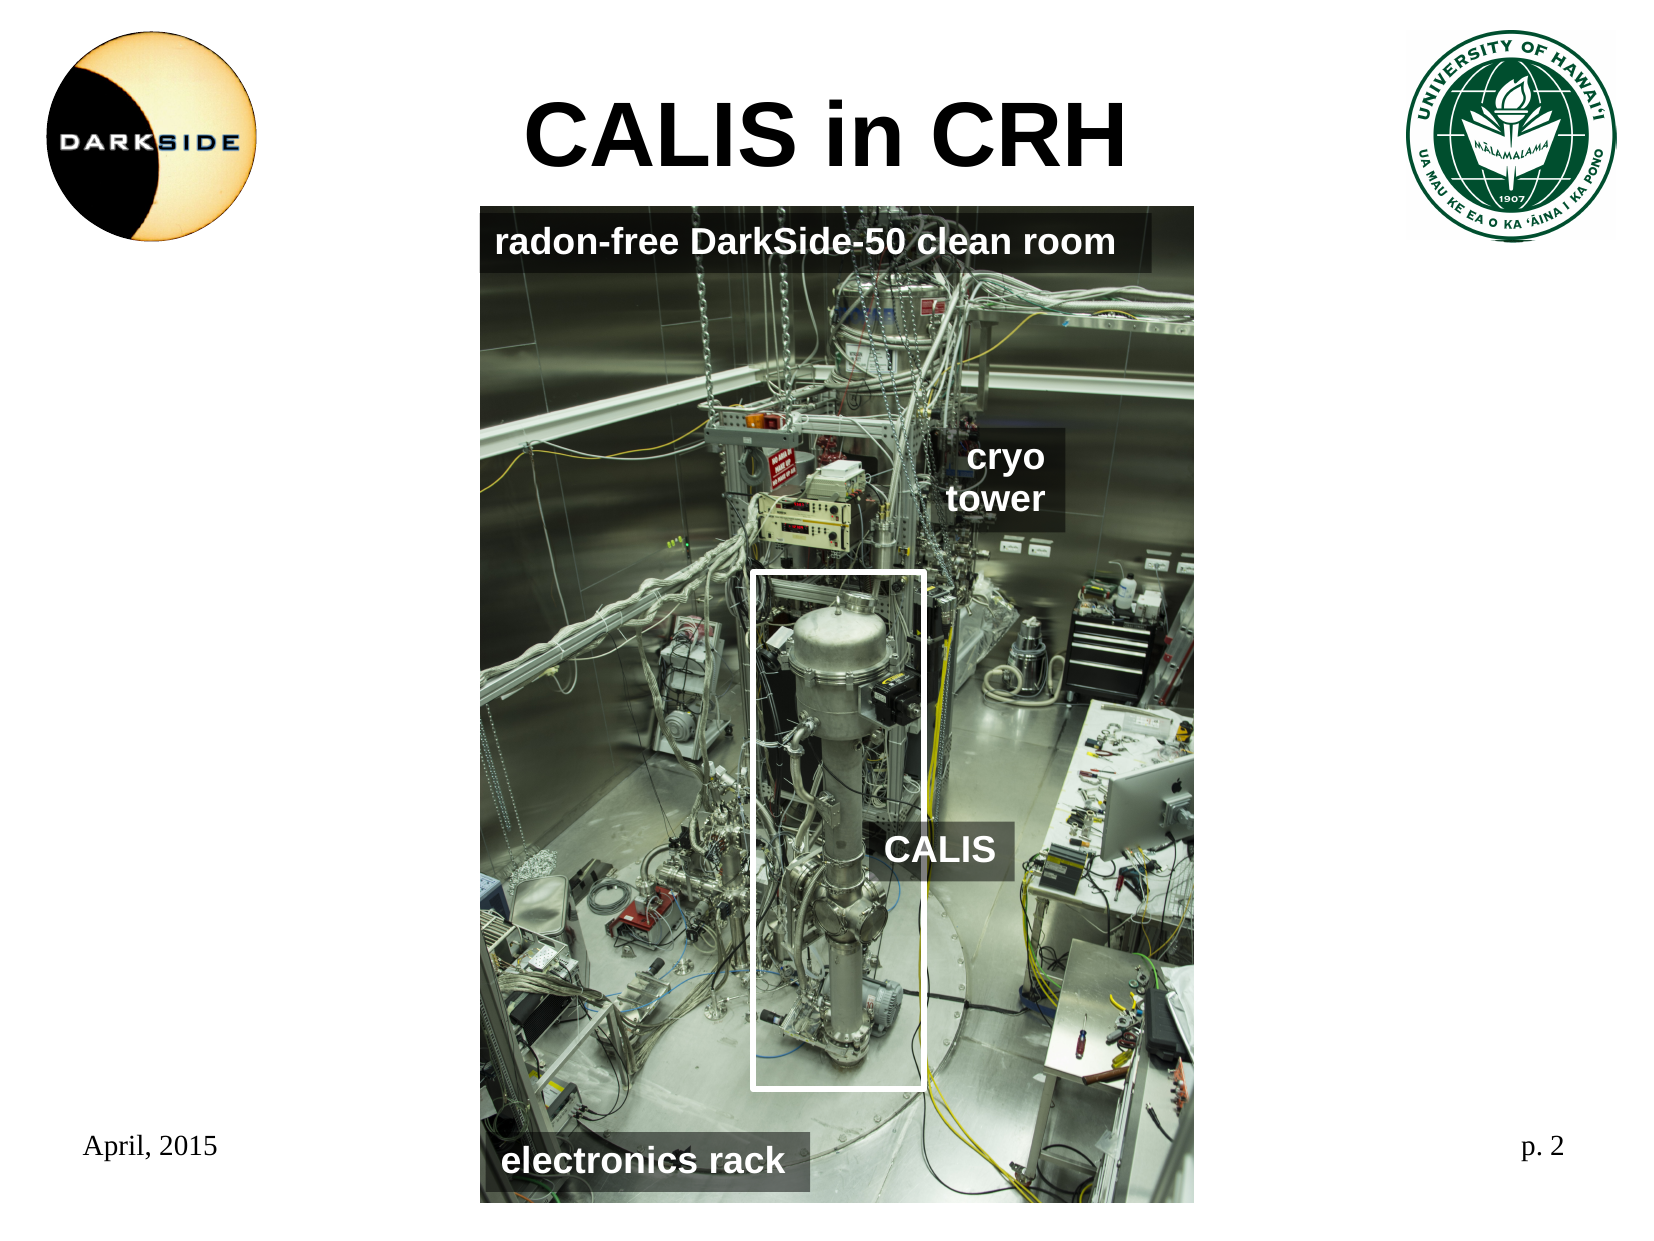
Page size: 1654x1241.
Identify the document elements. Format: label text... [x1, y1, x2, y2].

picture [1406, 30, 1617, 243]
picture [46, 57, 82, 216]
text_box electronics rack [485, 1132, 811, 1192]
text_box radon-free DarkSide-50 clean room [479, 213, 1152, 273]
title CALIS in CRH [82, 31, 1571, 239]
text_box cryo tower [930, 427, 1066, 533]
picture [480, 206, 1194, 1203]
text_box CALIS [869, 821, 1015, 882]
